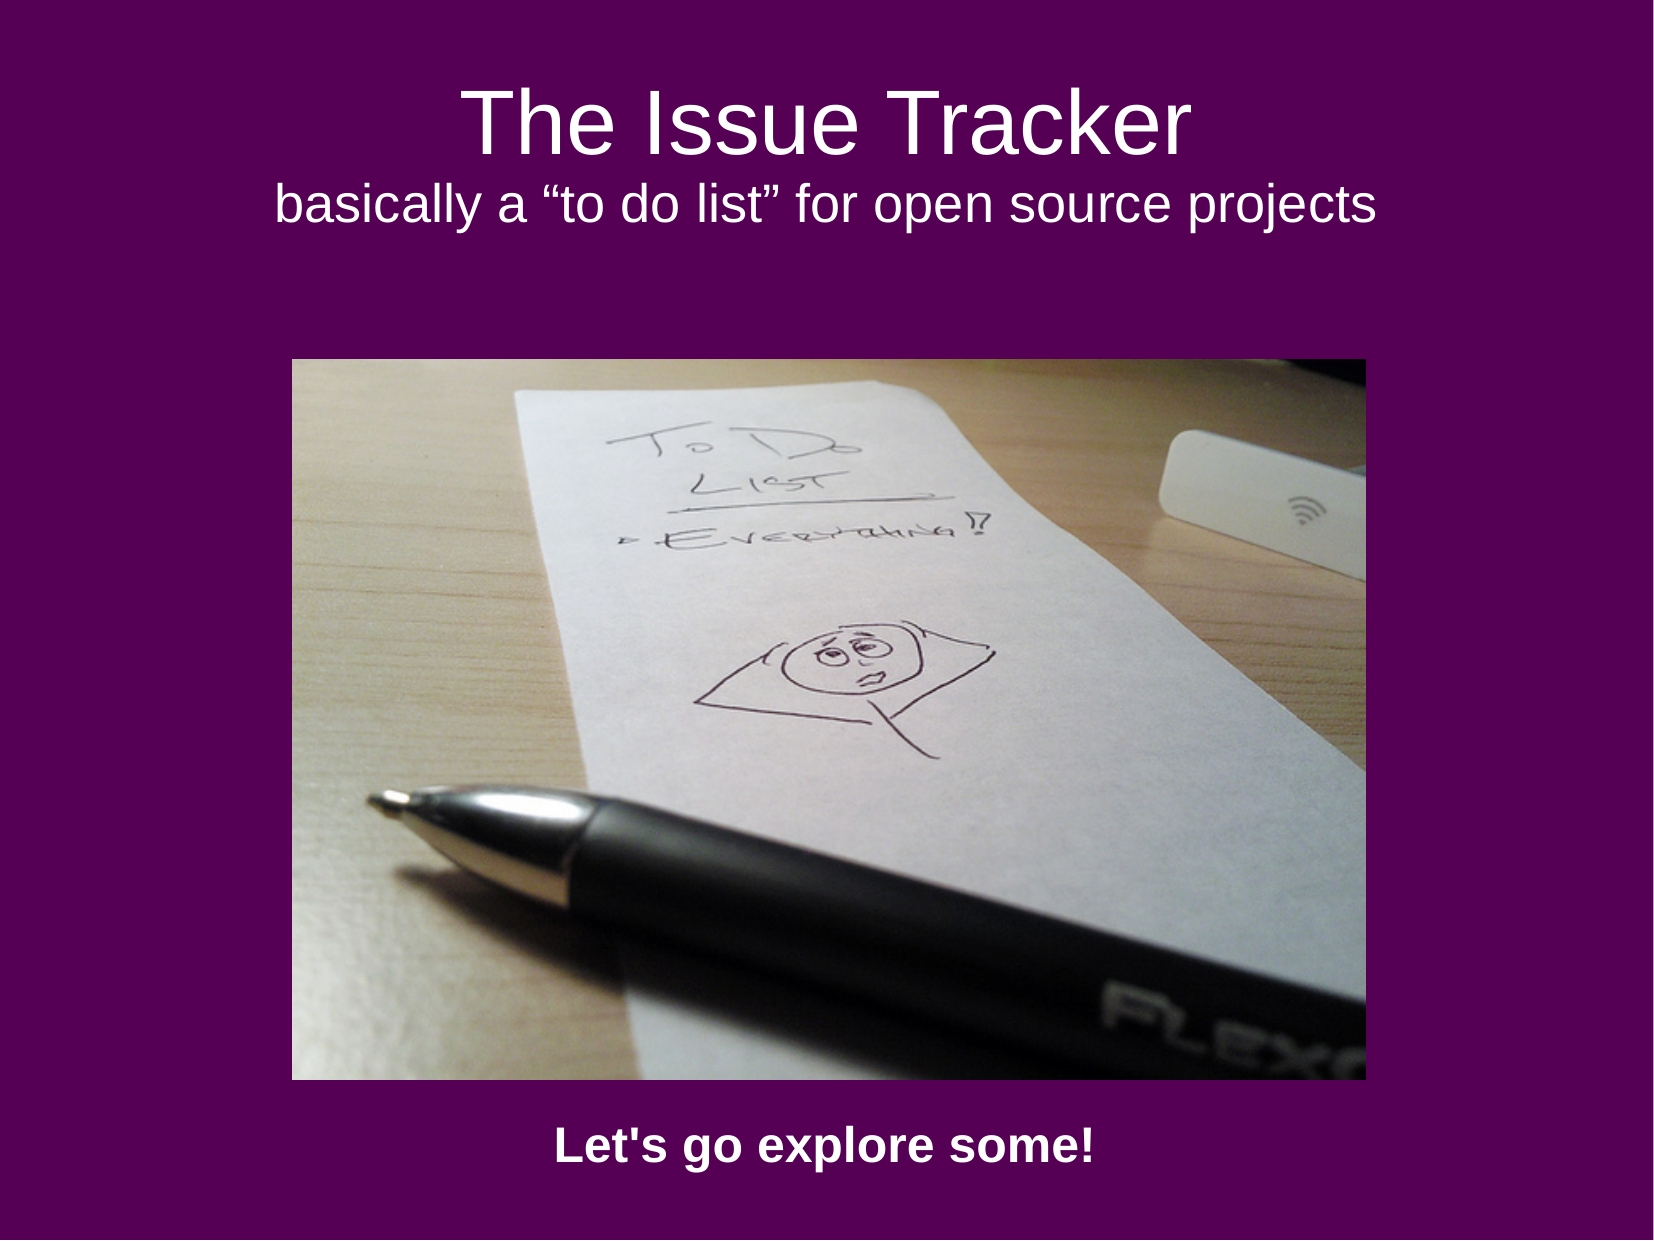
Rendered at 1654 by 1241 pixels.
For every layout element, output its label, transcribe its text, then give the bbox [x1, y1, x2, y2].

text_box Let's go explore some! [300, 1110, 1351, 1181]
picture [292, 359, 1366, 1080]
title The Issue Tracker basically a “to do list” for open source projects [82, 49, 1571, 257]
